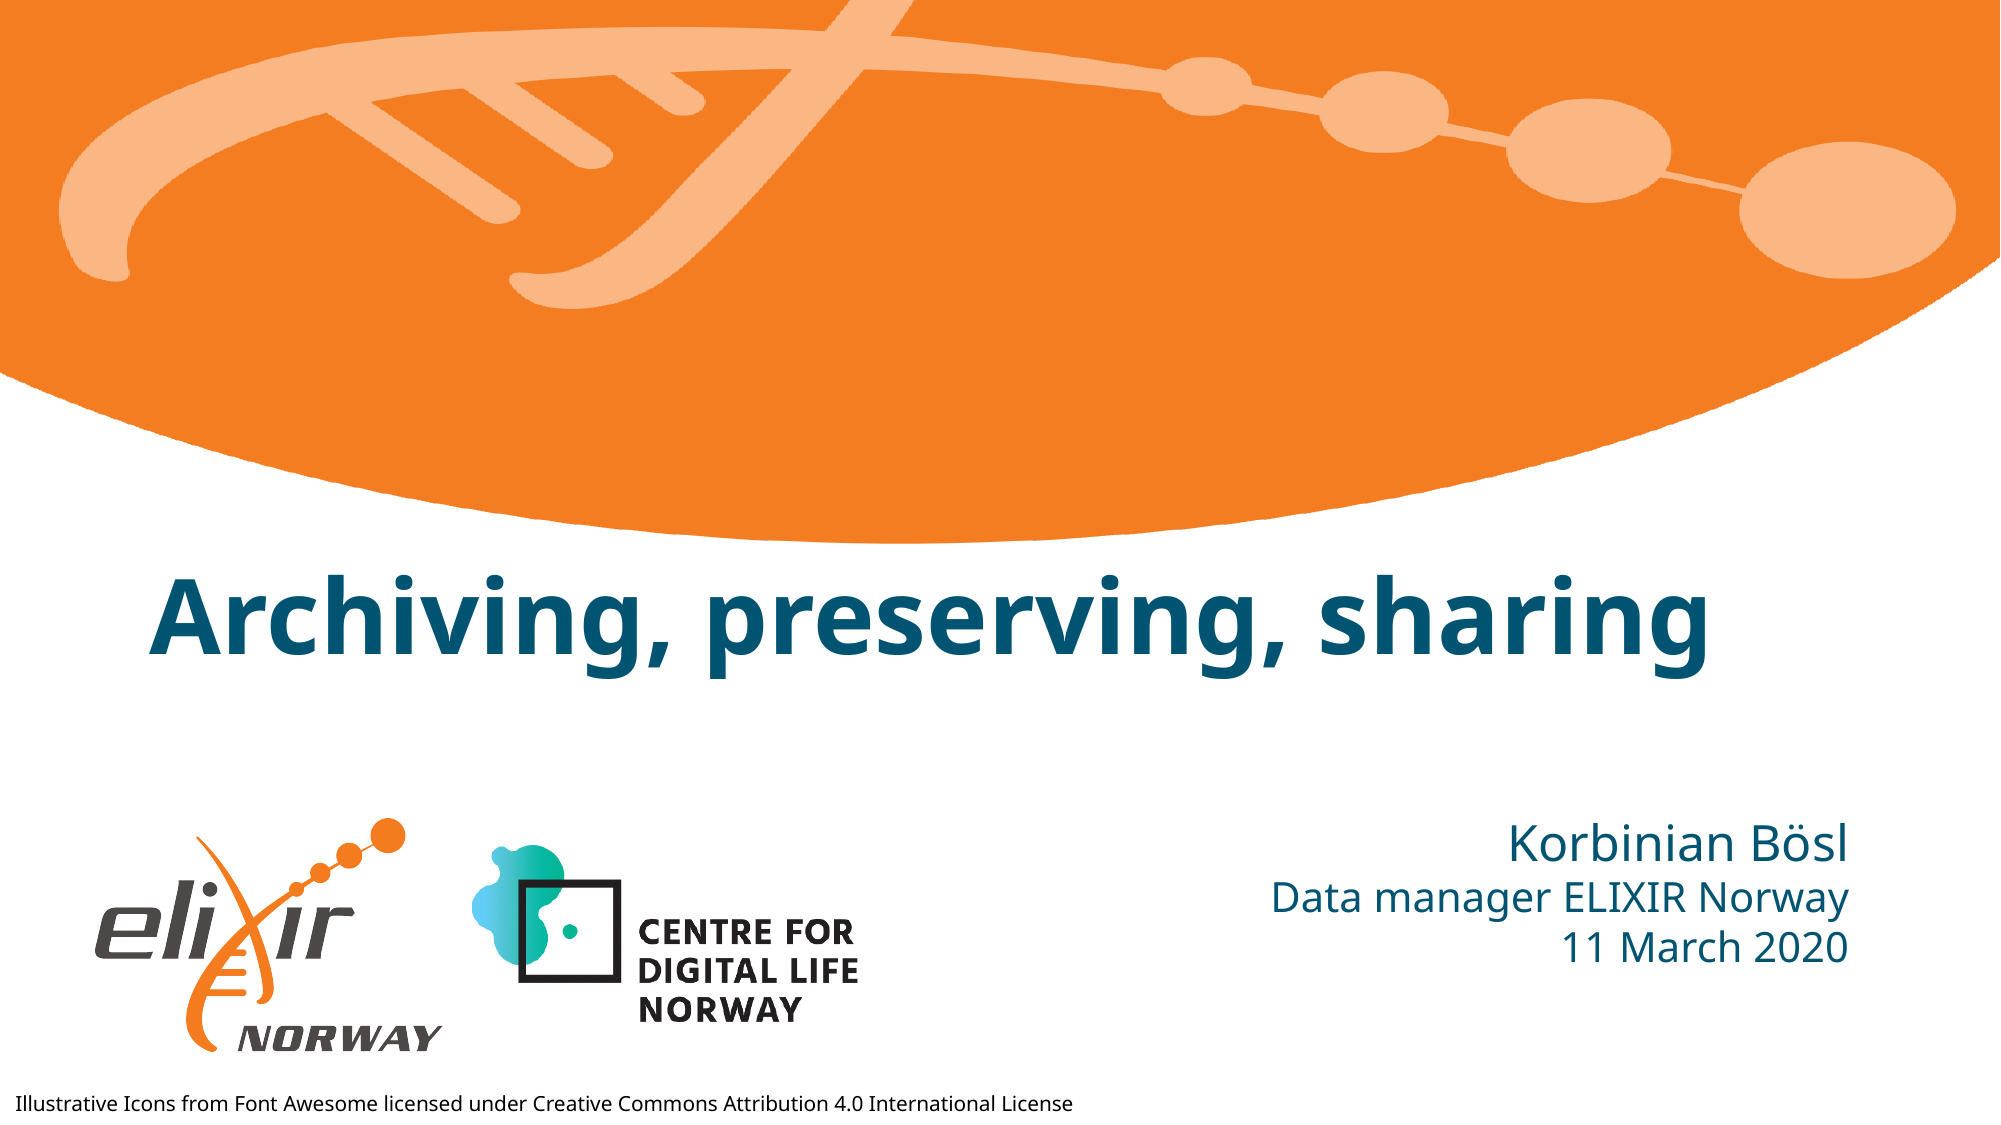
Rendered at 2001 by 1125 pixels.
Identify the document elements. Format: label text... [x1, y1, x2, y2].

picture [472, 845, 863, 1028]
list Korbinian Bösl Data manager ELIXIR Norway 11 March 2020 [1109, 751, 1850, 1008]
picture [95, 818, 443, 1052]
title Archiving, preserving, sharing [149, 550, 1850, 752]
text_box Illustrative Icons from Font Awesome licensed under Creative Commons Attribution 4.0 International License [0, 1076, 1536, 1125]
